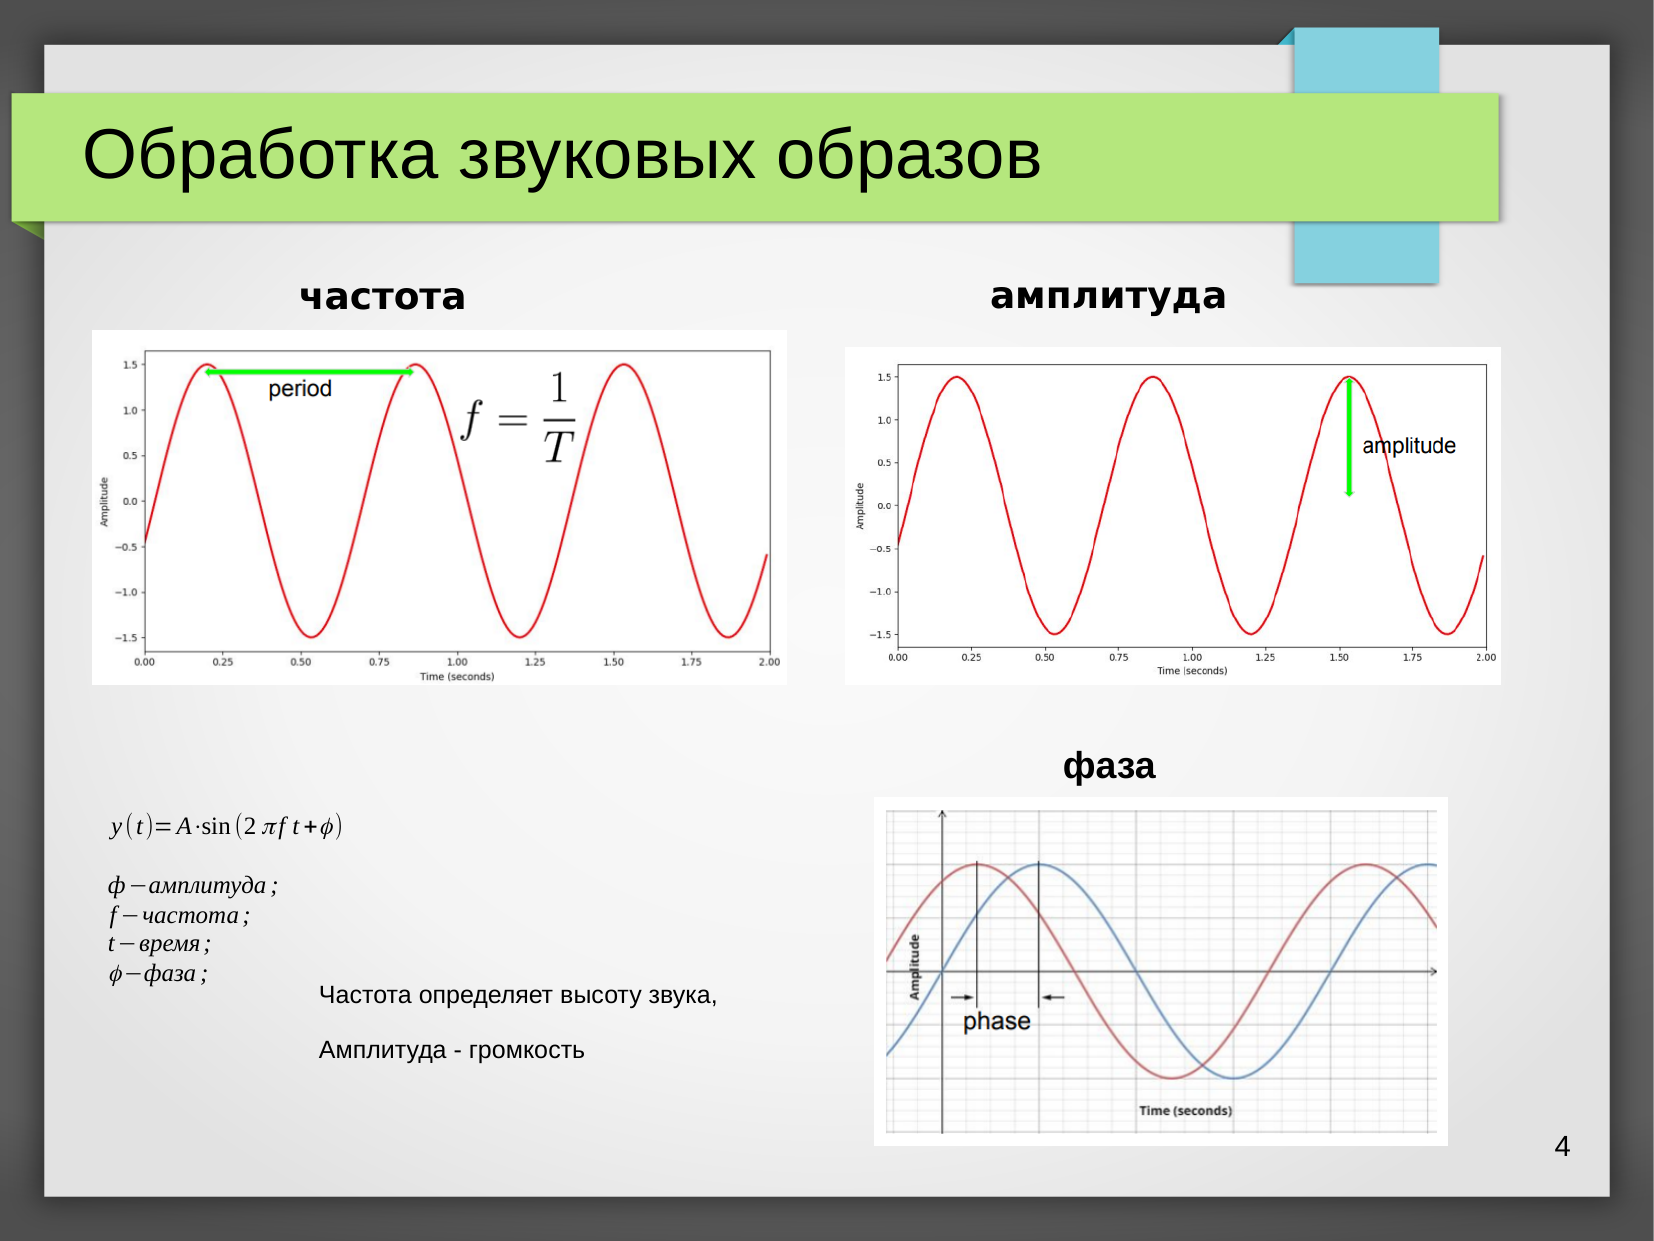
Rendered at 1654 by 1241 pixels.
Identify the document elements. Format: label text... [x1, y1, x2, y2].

text_box фаза [1062, 744, 1229, 797]
text_box частота [284, 267, 515, 331]
chart [107, 810, 343, 1016]
text_box Частота определяет высоту звука, Амплитуда - громкость [318, 980, 804, 1099]
picture [0, 0, 1654, 1241]
title Обработка звуковых образов [82, 114, 1406, 194]
text_box амплитуда [975, 266, 1244, 331]
